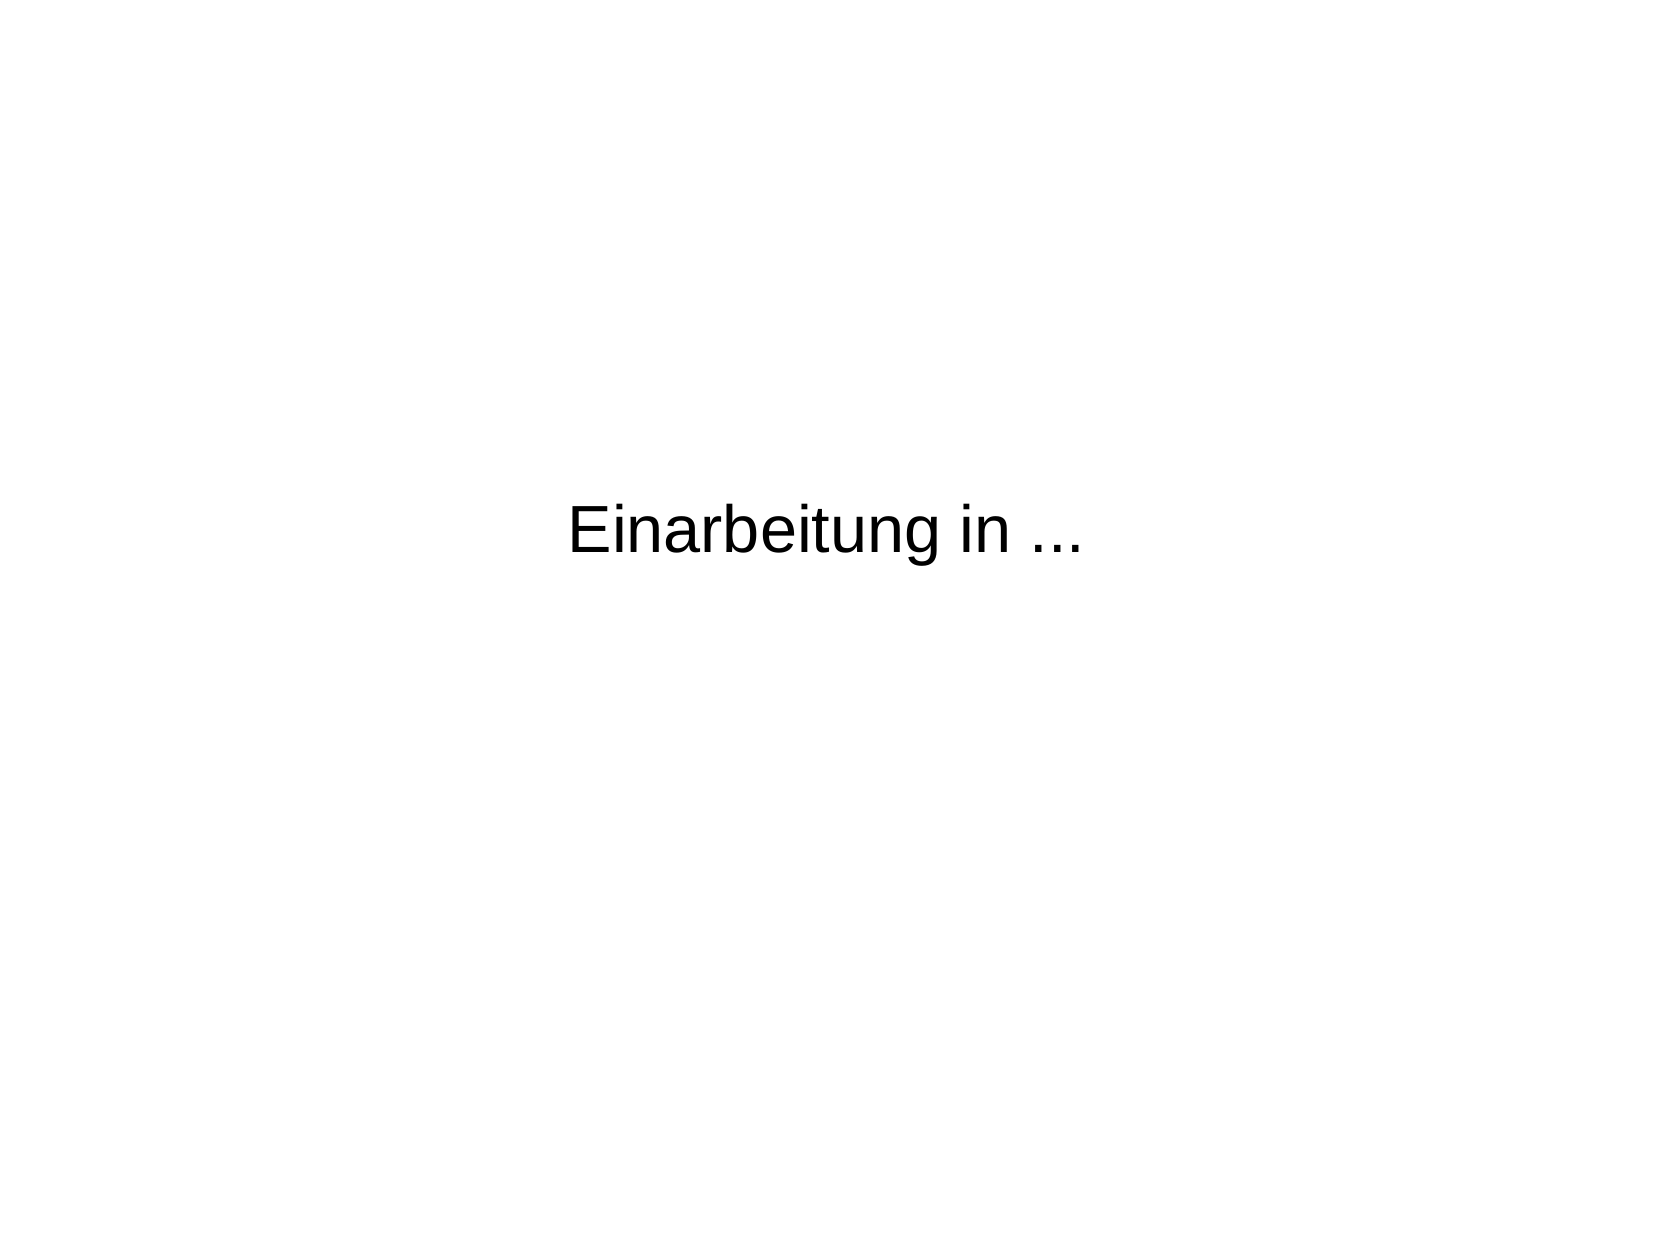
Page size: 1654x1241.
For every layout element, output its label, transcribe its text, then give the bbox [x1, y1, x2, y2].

subtitle Einarbeitung in ... [82, 49, 1571, 1010]
